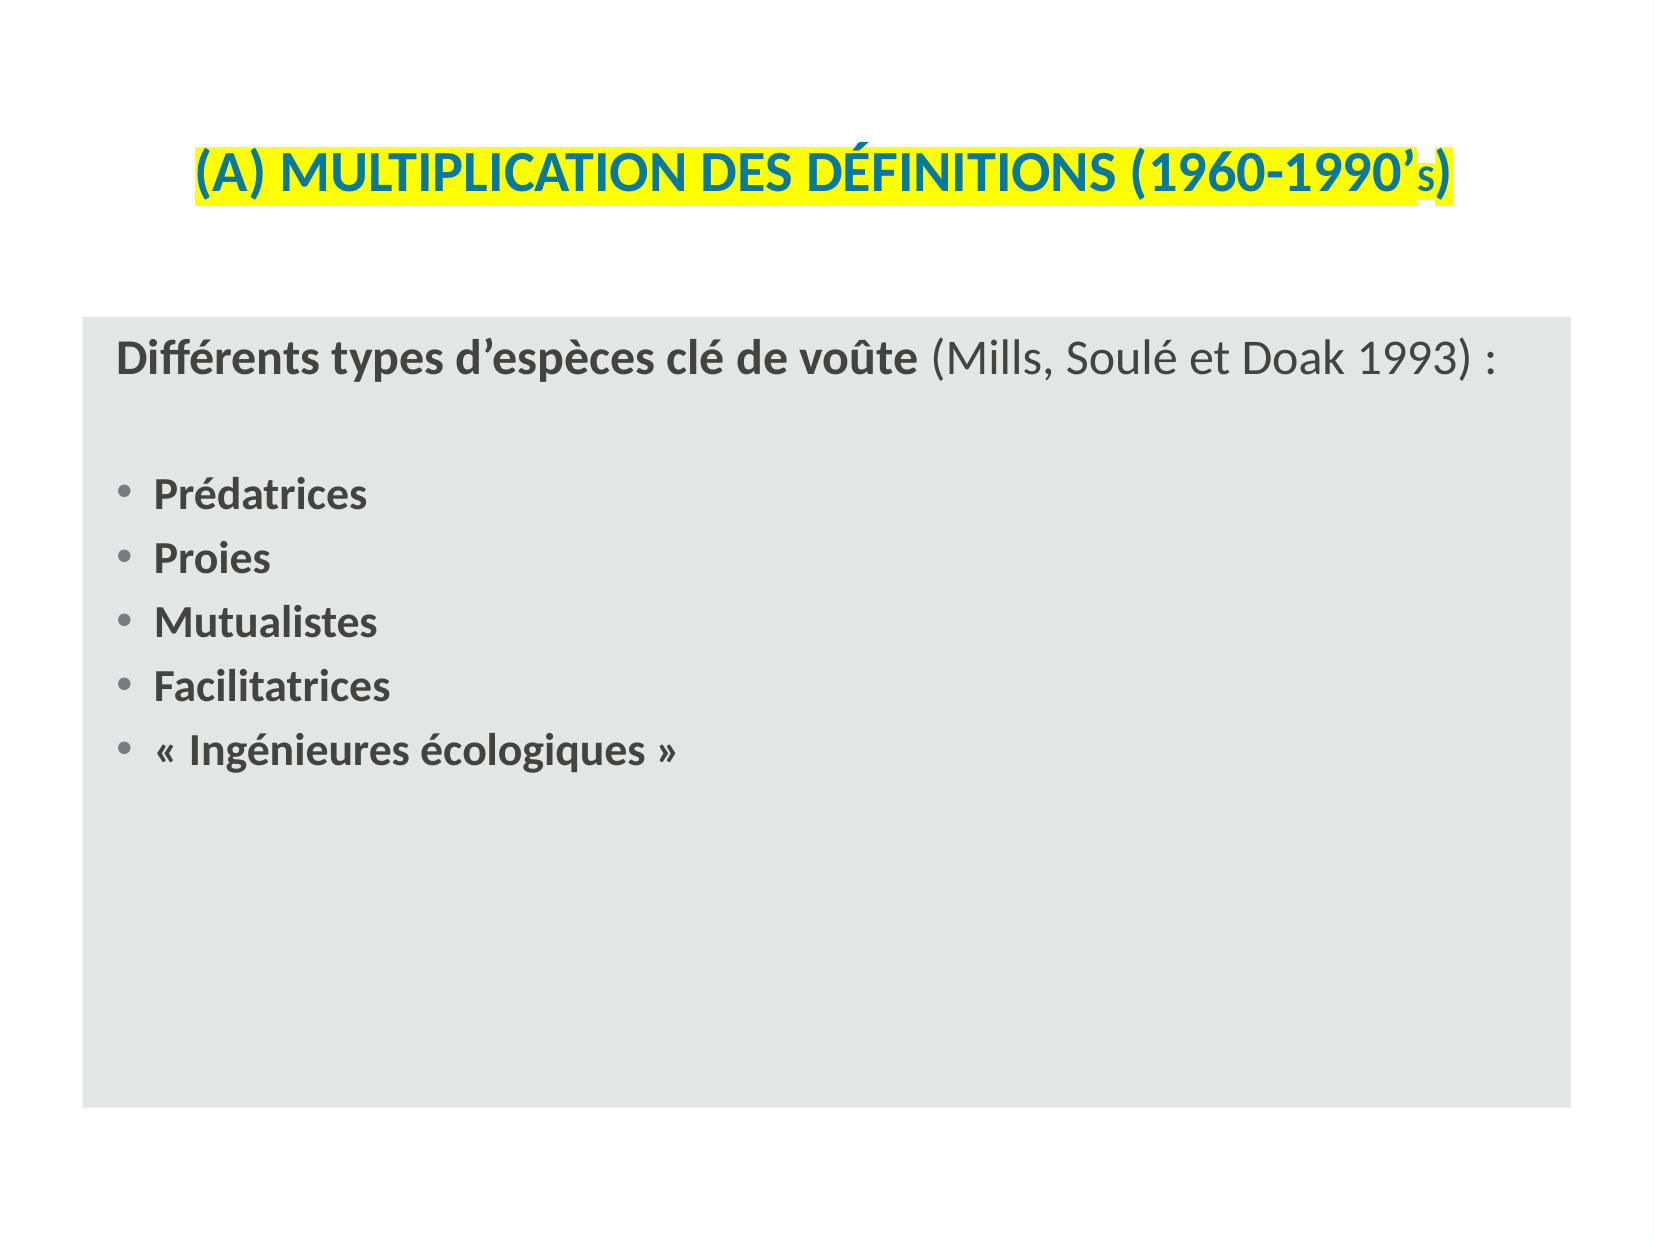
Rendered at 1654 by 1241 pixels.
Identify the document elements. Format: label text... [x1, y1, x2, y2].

list Différents types d’espèces clé de voûte (Mills, Soulé et Doak 1993) : Prédatrices Proies Mutualistes Facilitatrices « Ingénieures écologiques » [82, 316, 1571, 1108]
title (A) Multiplication des définitions (1960-1990’s) [77, 73, 1571, 262]
